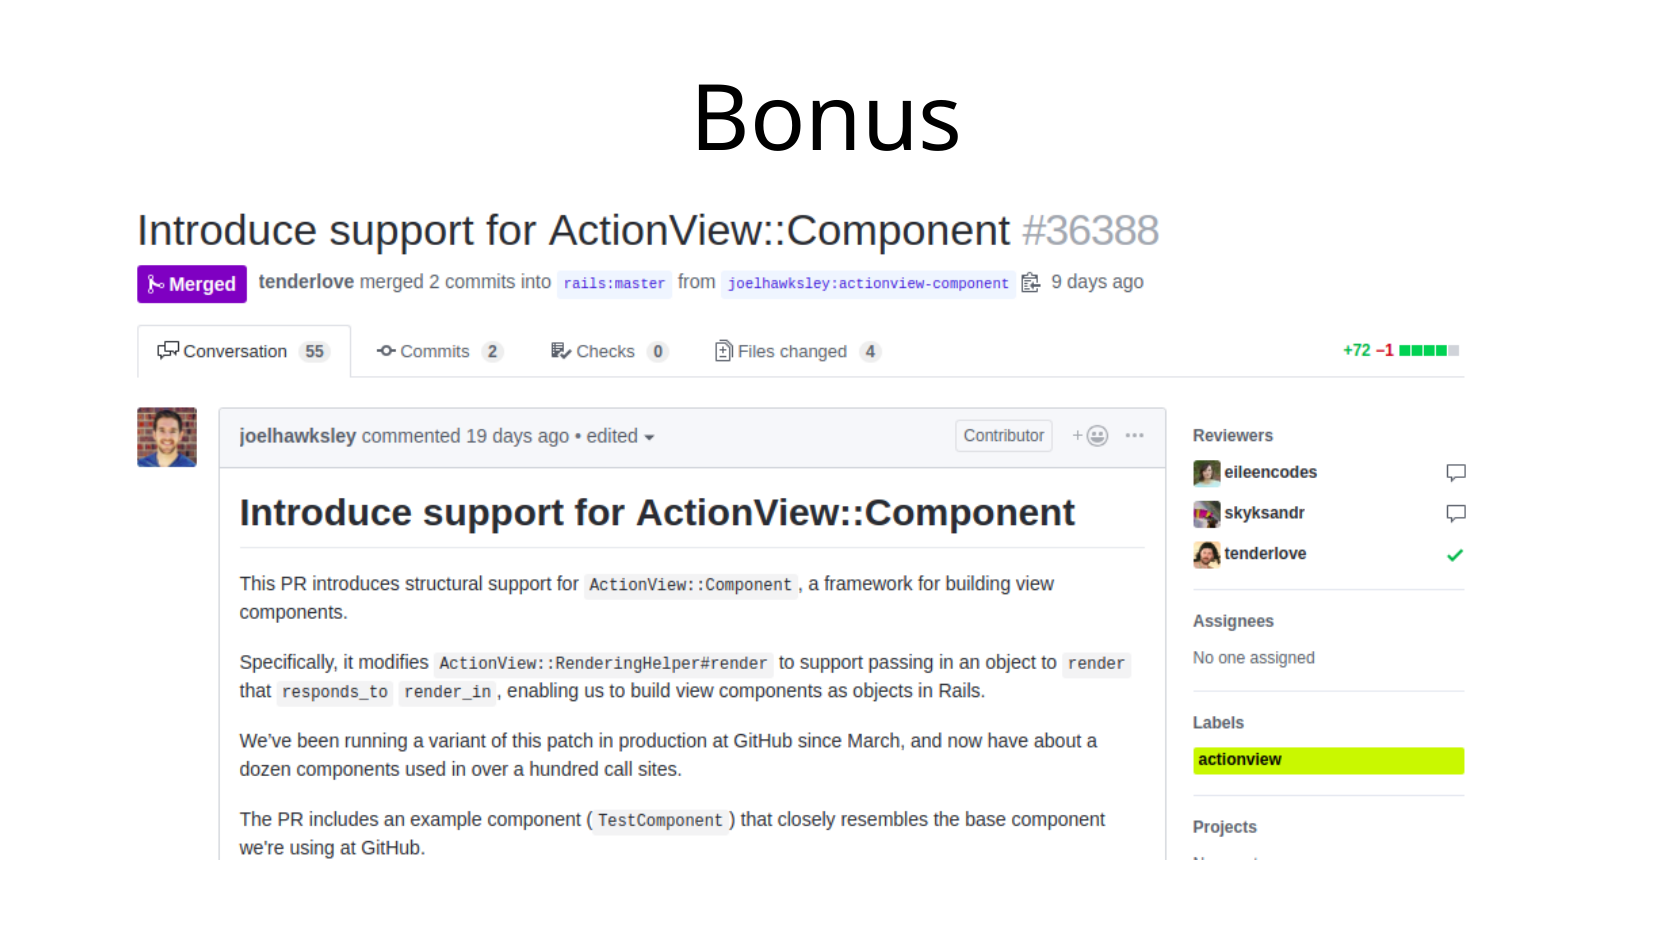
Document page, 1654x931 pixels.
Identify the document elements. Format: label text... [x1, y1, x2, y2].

title Bonus [82, 37, 1571, 193]
picture [90, 180, 1554, 860]
